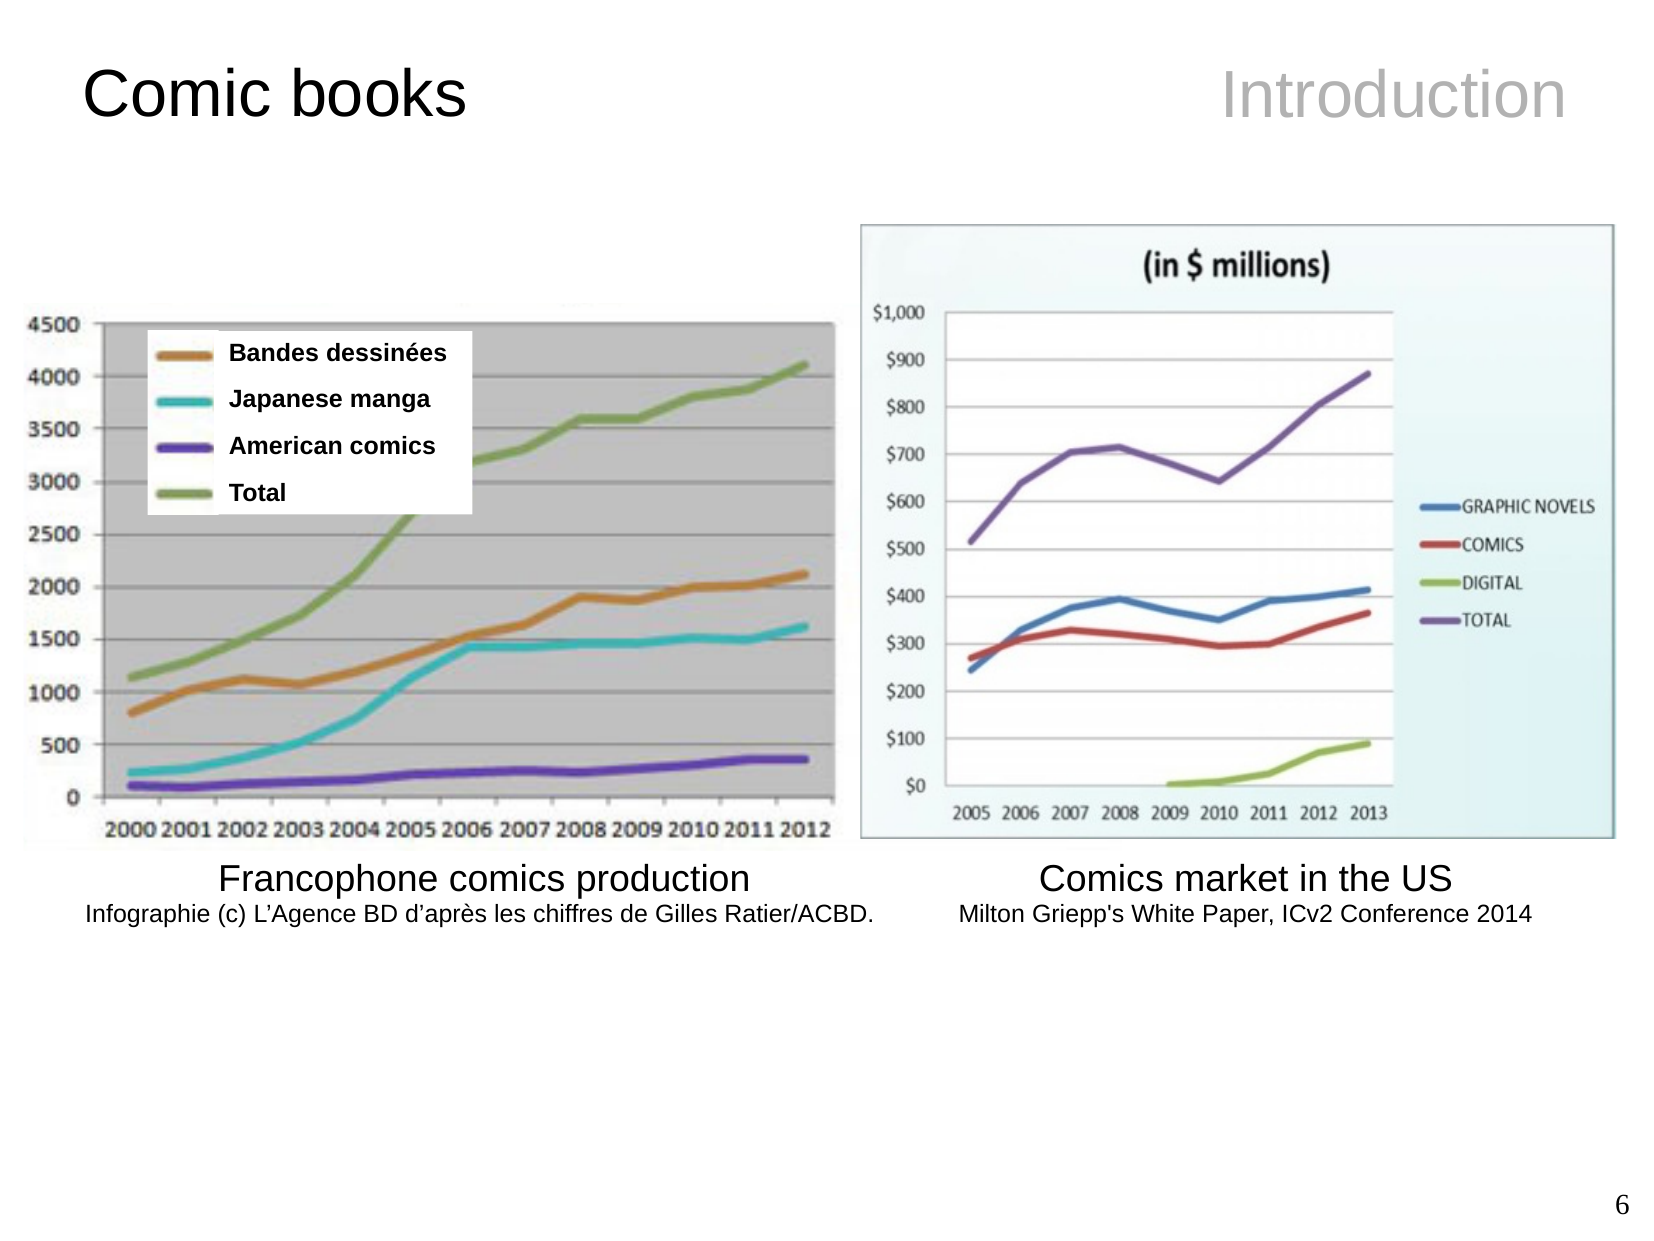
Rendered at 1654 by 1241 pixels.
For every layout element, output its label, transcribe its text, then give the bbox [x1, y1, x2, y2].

picture [23, 224, 1617, 850]
text_box Bandes dessinées Japanese manga American comics Total [213, 331, 473, 515]
text_box Comics market in the US Milton Griepp's White Paper, ICv2 Conference 2014 [945, 850, 1654, 936]
text_box Francophone comics production Infographie (c) L’Agence BD d’après les chiffres de Gilles Ratier/ACBD. [23, 850, 945, 936]
title Comic books [82, 41, 1170, 146]
